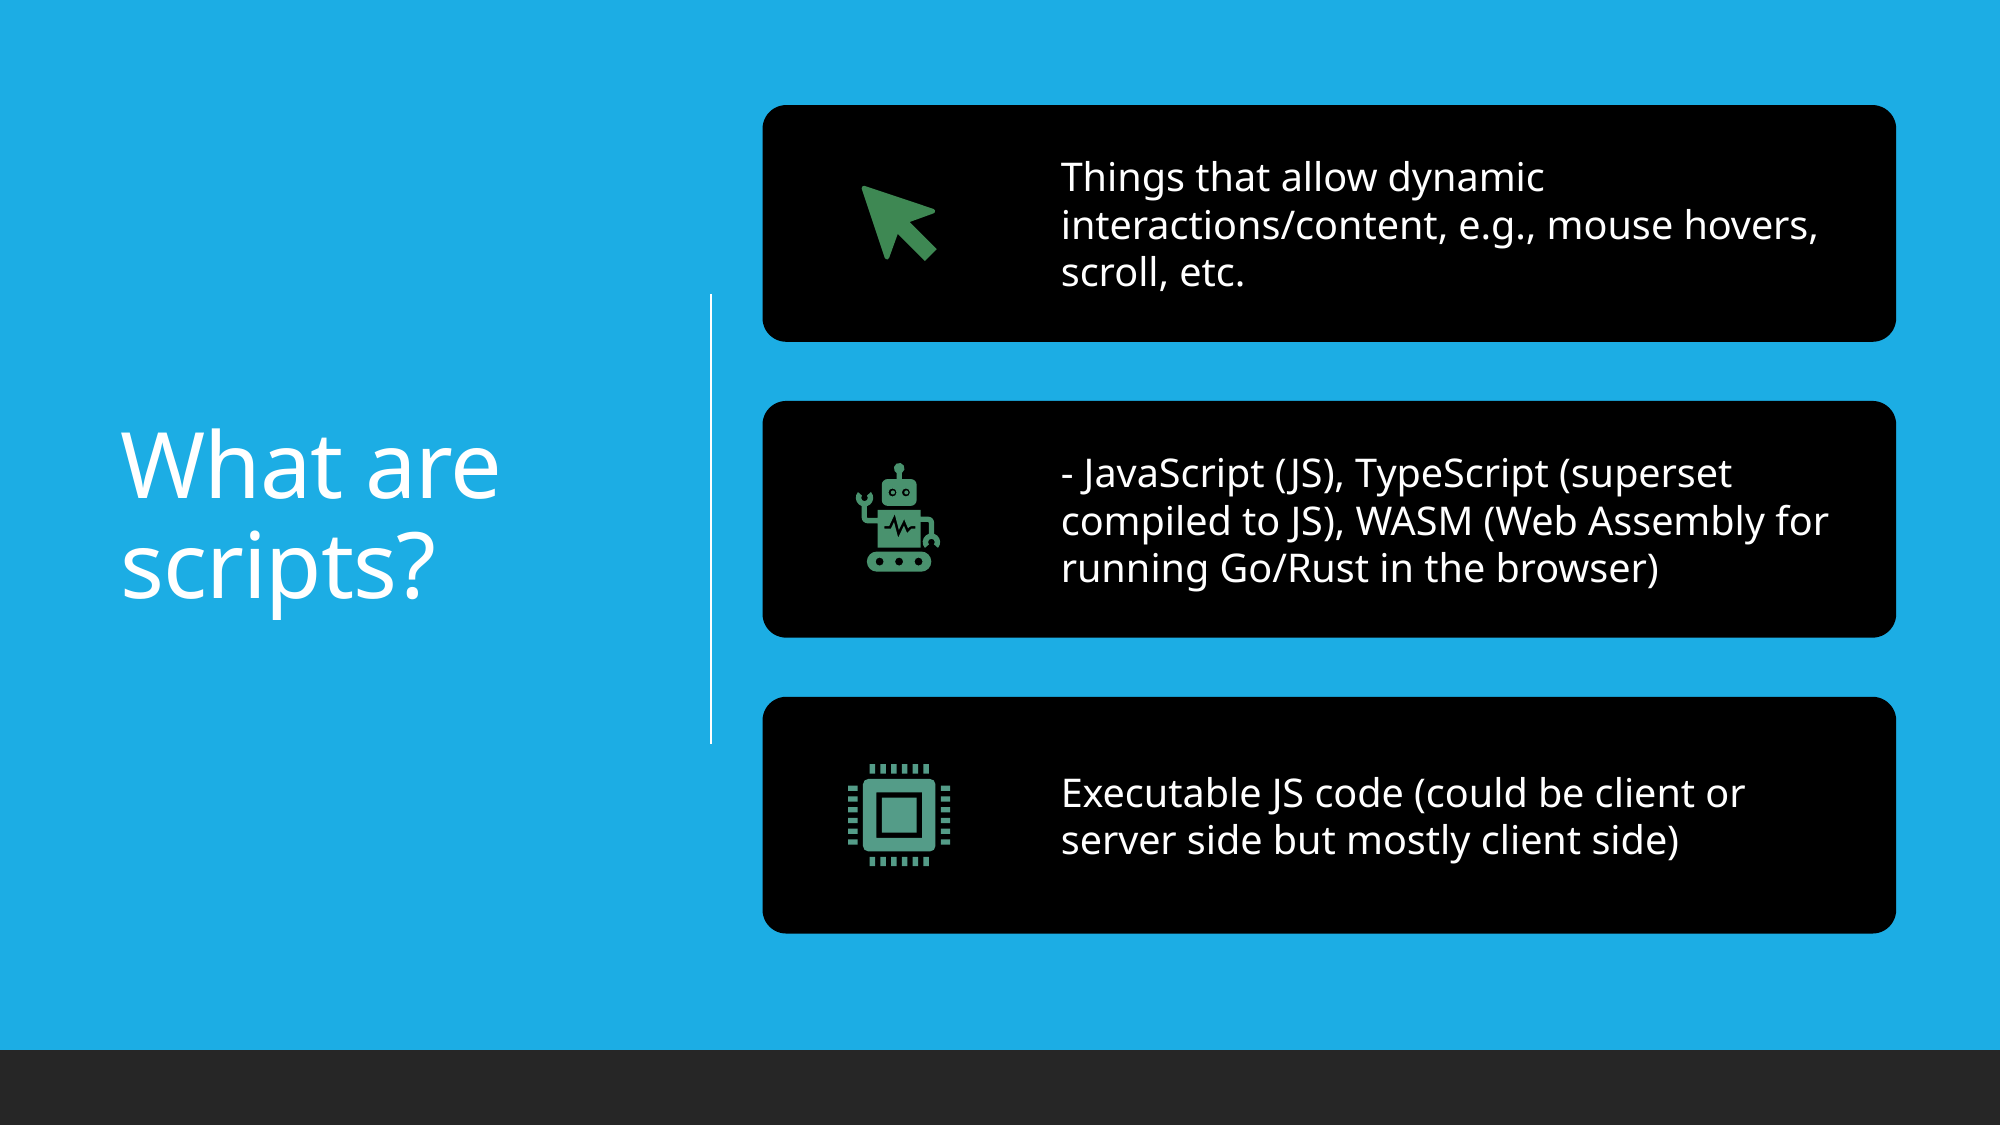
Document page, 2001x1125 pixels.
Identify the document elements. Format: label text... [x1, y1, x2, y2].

text_box - JavaScript (JS), TypeScript (superset compiled to JS), WASM (Web Assembly for running Go/Rust in the browser) [1035, 400, 1897, 638]
text_box Executable JS code (could be client or server side but mostly client side) [1035, 696, 1897, 934]
text_box Things that allow dynamic interactions/content, e.g., mouse hovers, scroll, etc. [1035, 105, 1897, 342]
text_box [0, 0, 2000, 1125]
title What are scripts? [105, 104, 659, 934]
